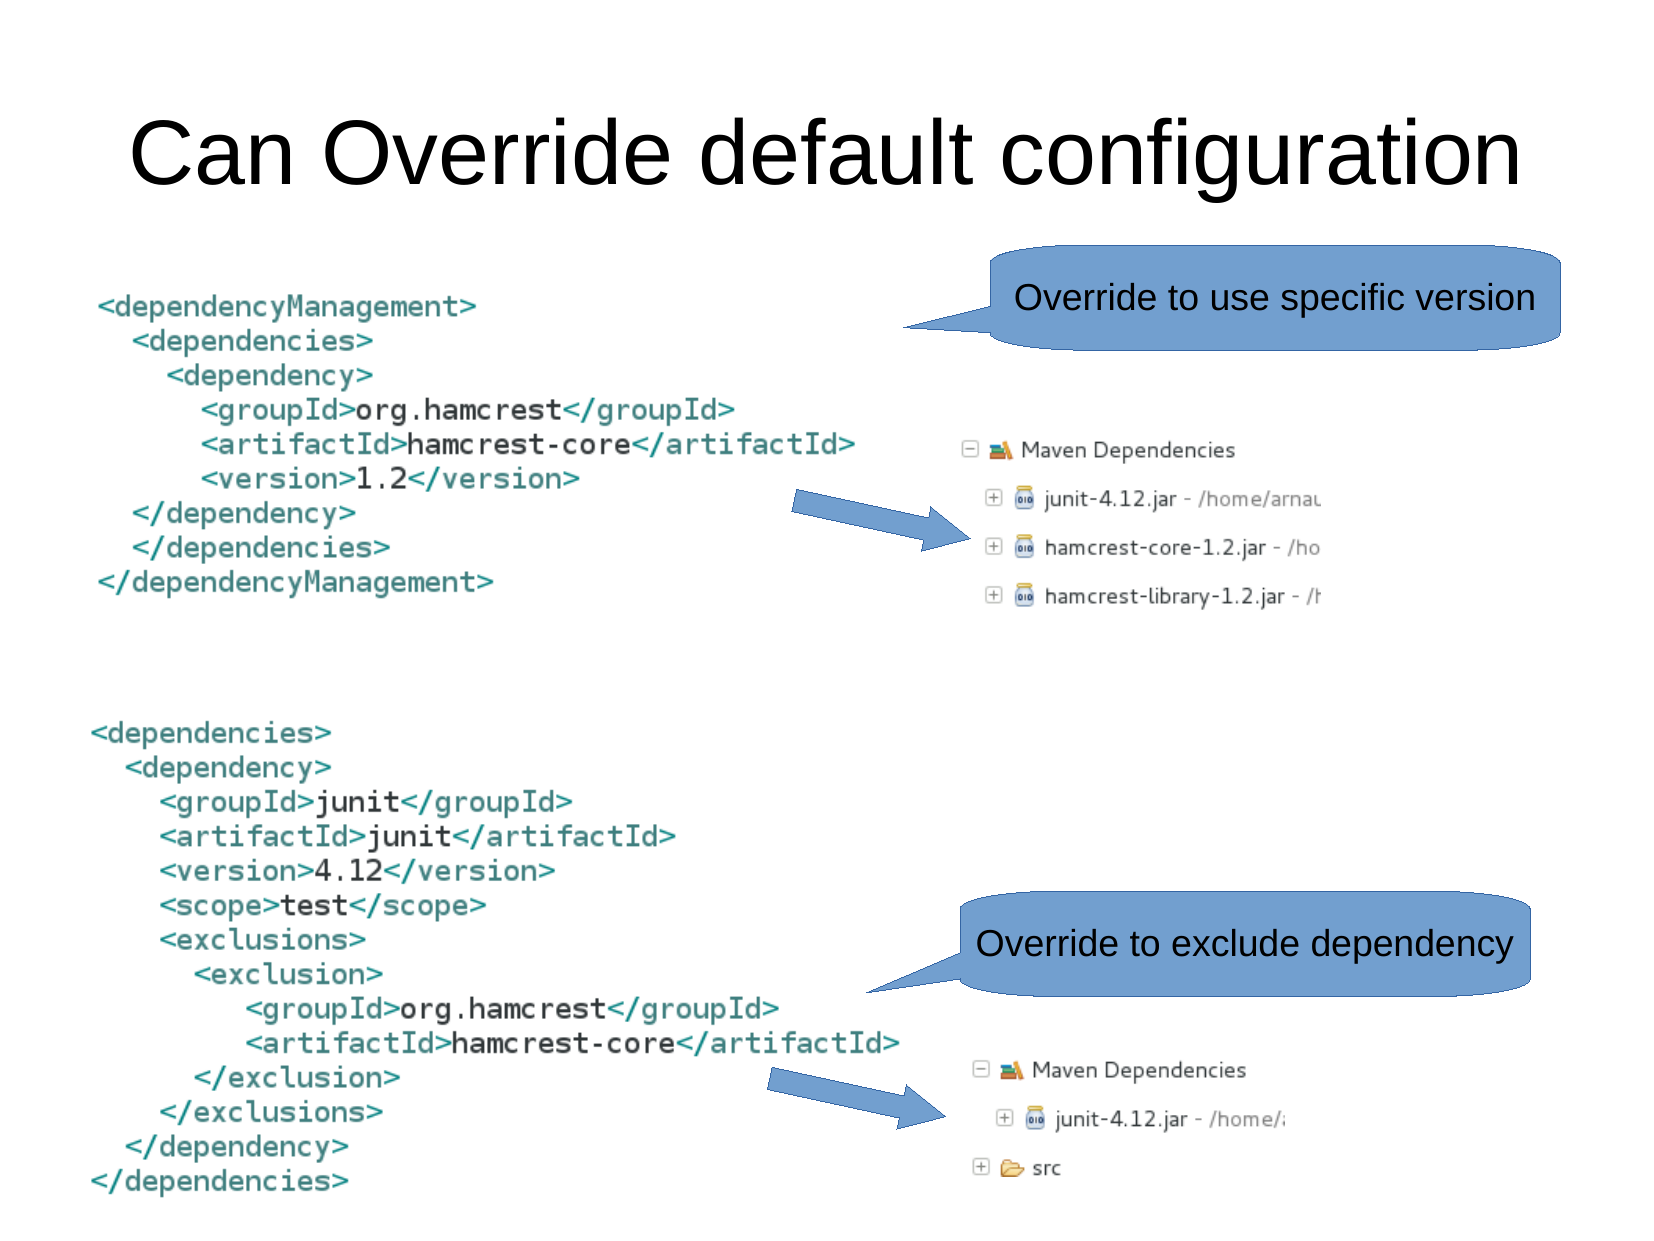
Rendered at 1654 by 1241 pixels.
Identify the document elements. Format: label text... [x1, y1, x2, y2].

picture [87, 715, 901, 1199]
text_box Override to exclude dependency [866, 891, 1531, 997]
picture [91, 290, 866, 600]
text_box [767, 1067, 946, 1130]
picture [951, 431, 1321, 621]
title Can Override default configuration [82, 49, 1571, 257]
picture [965, 1051, 1285, 1177]
text_box Override to use specific version [903, 245, 1561, 351]
text_box [791, 489, 971, 552]
